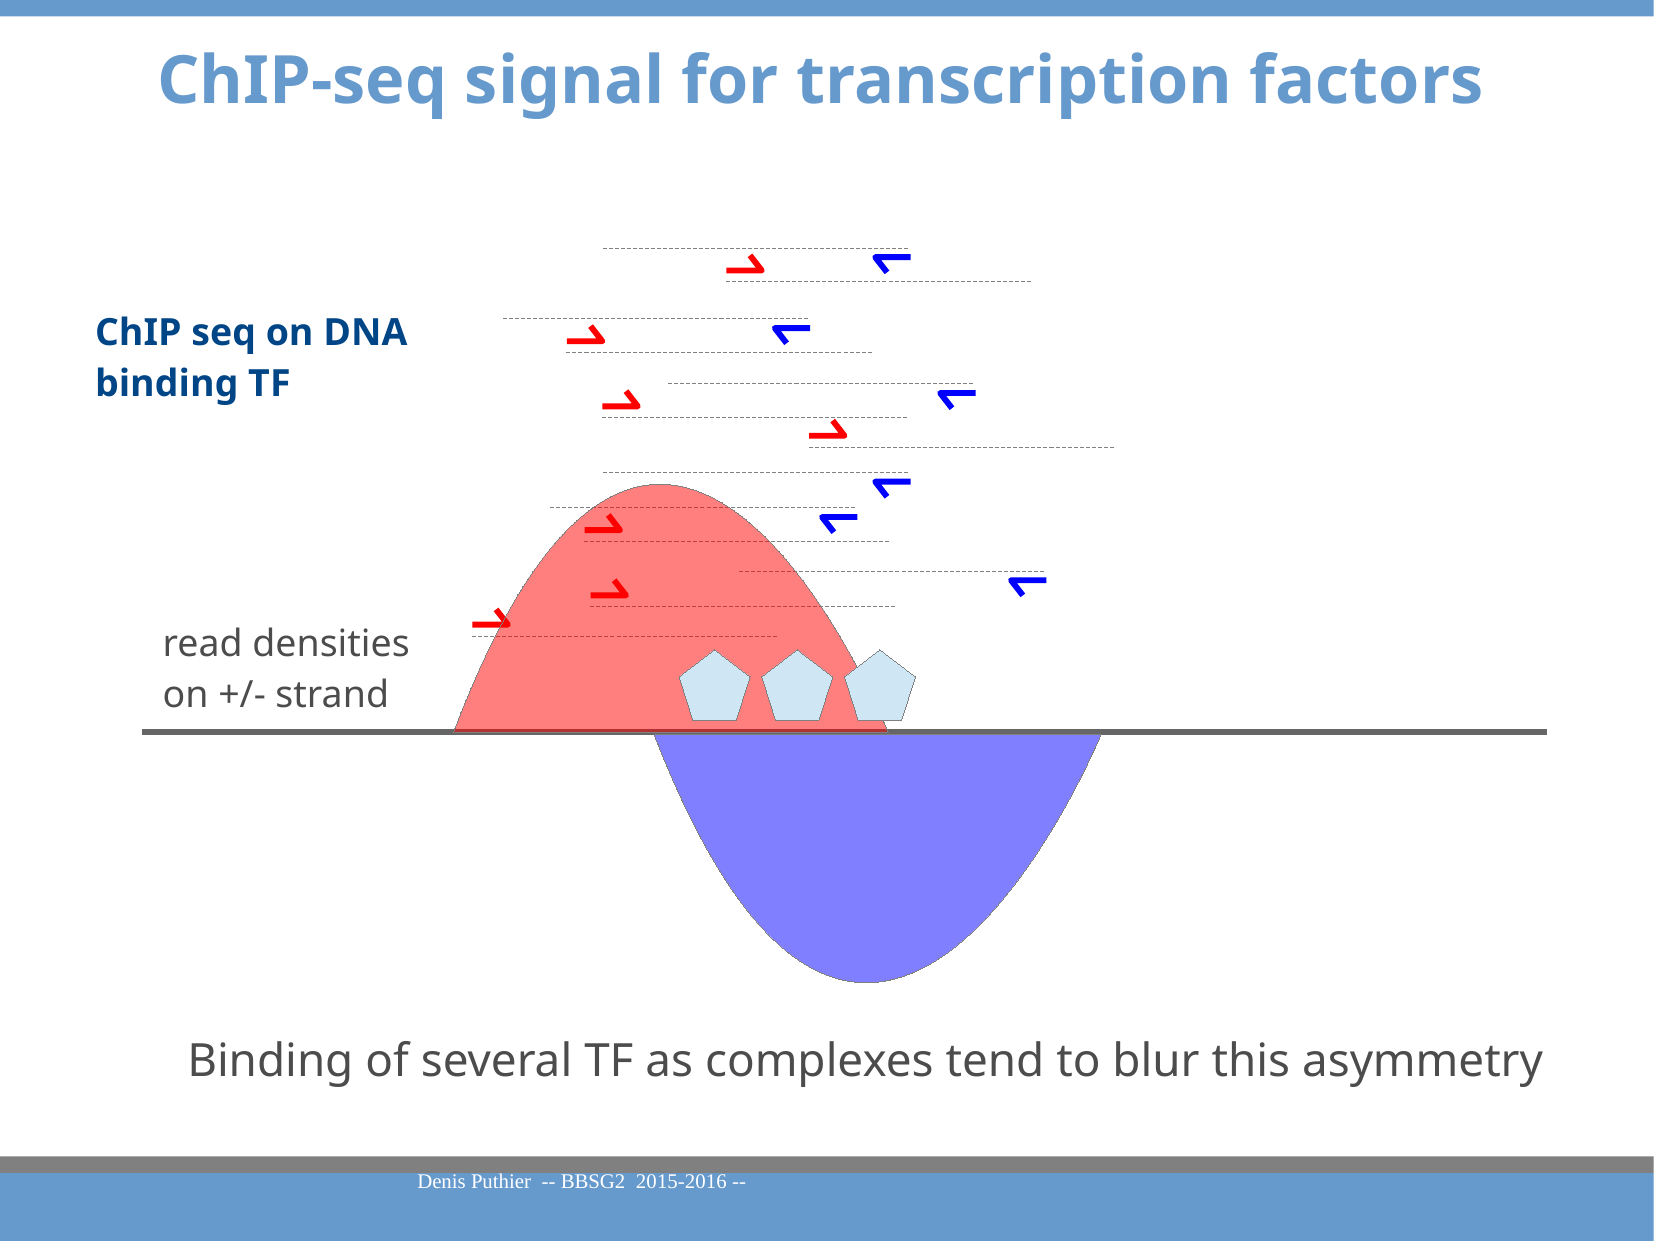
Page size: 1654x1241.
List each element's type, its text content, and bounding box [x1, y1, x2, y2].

text_box Binding of several TF as complexes tend to blur this asymmetry [172, 1020, 1654, 1119]
text_box ChIP seq on DNA binding TF [80, 297, 464, 414]
text_box [453, 484, 916, 733]
title ChIP-seq signal for transcription factors [76, 2, 1565, 154]
text_box read densities on +/- strand [147, 609, 443, 726]
text_box [654, 734, 1101, 983]
